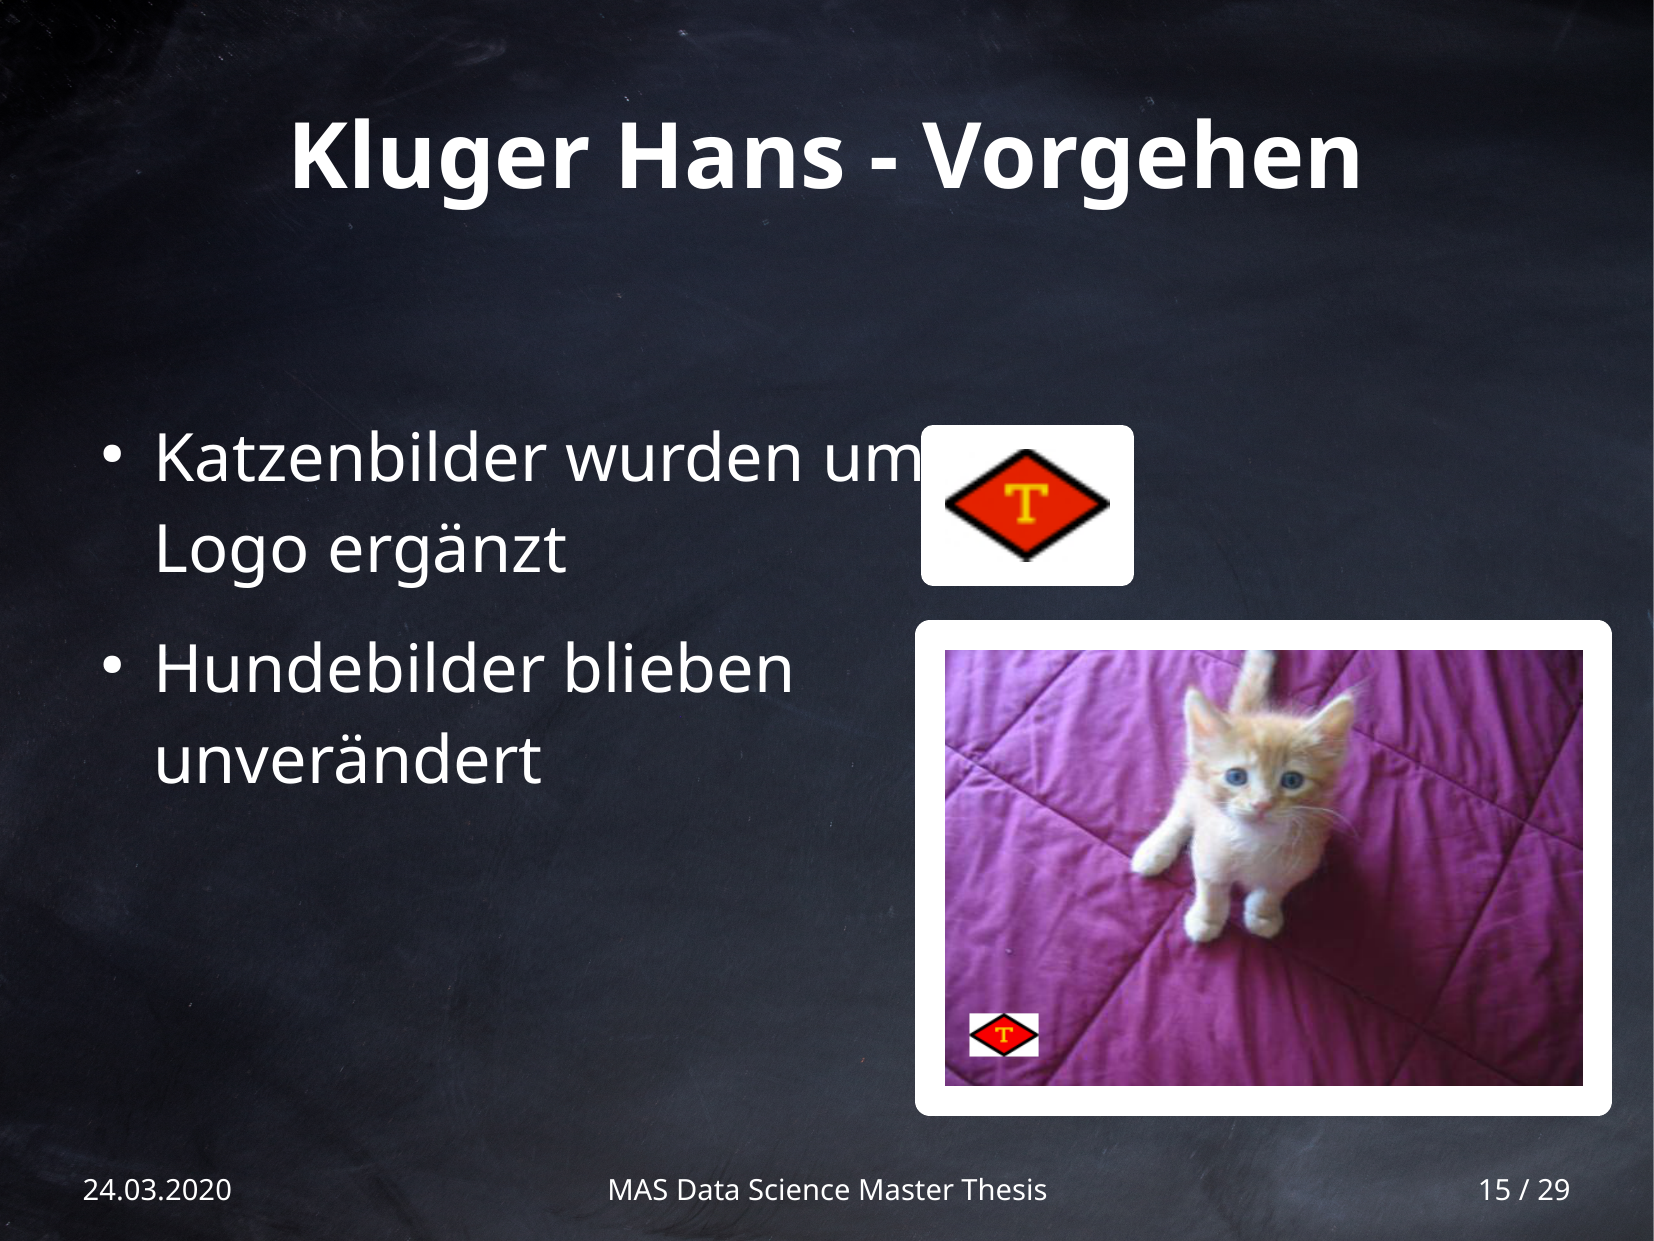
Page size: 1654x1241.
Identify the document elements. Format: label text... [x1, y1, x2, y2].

picture [0, 0, 1654, 1241]
list Katzenbilder wurden um Logo ergänzt Hundebilder blieben unverändert [82, 290, 1571, 1146]
title Kluger Hans - Vorgehen [82, 49, 1571, 257]
